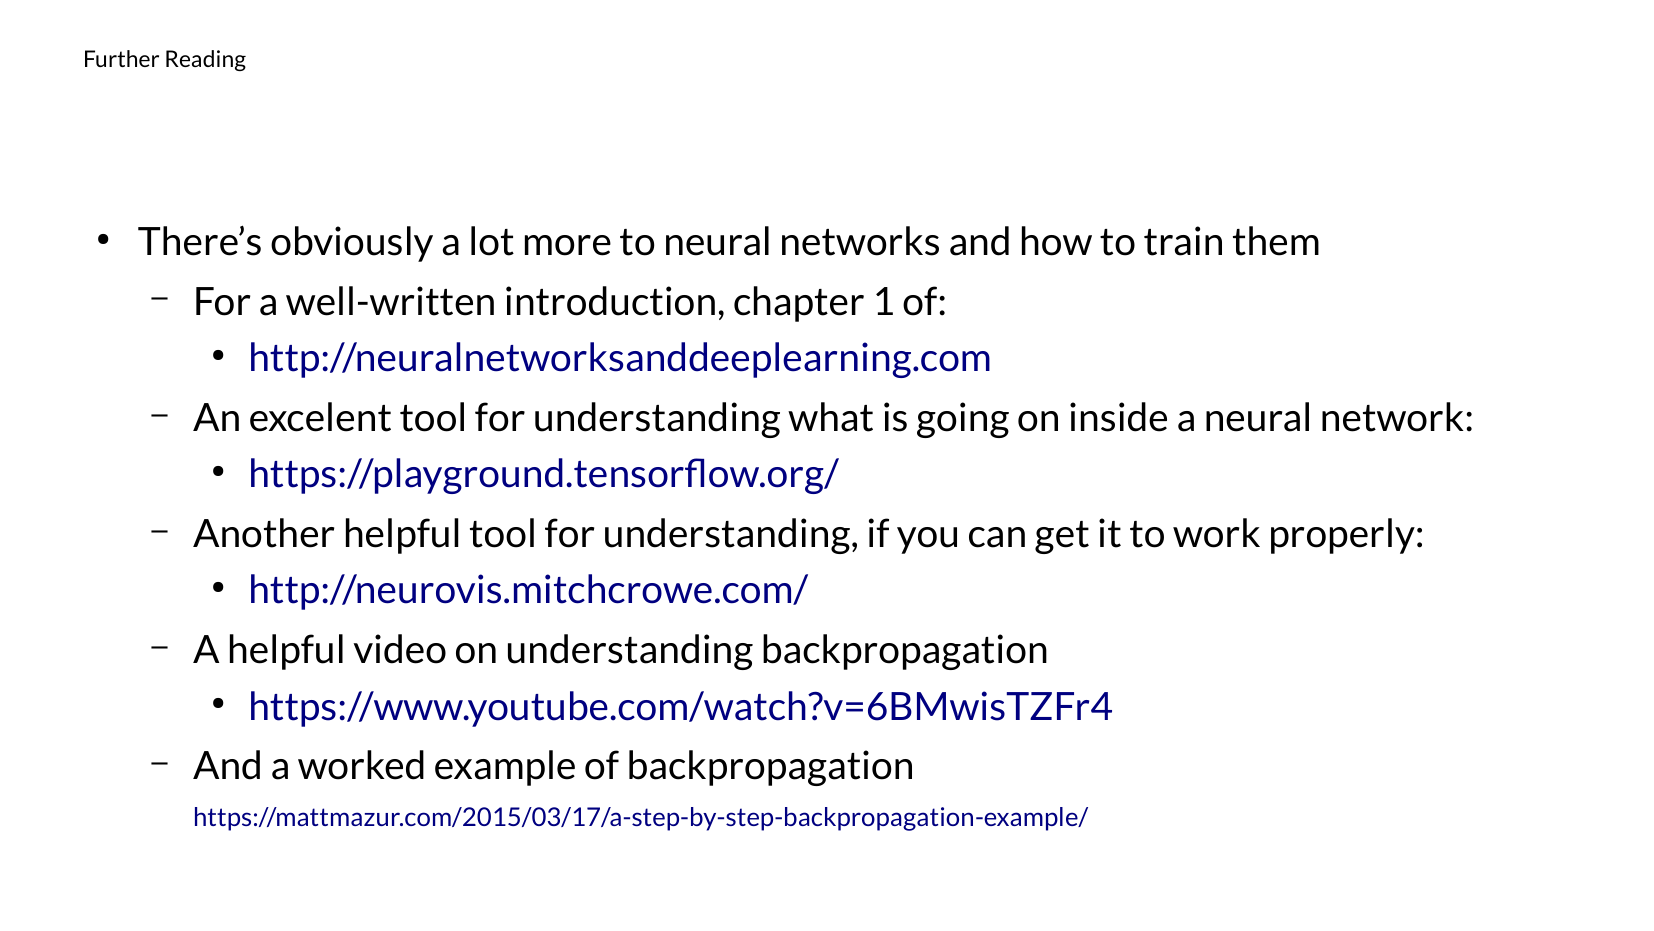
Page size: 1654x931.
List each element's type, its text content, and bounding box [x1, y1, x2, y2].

list There’s obviously a lot more to neural networks and how to train them For a well-written introduction, chapter 1 of: http://neuralnetworksanddeeplearning.com An excelent tool for understanding what is going on inside a neural network: https://playground.tensorflow.org/ Another helpful tool for understanding, if you can get it to work properly: http://neurovis.mitchcrowe.com/ A helpful video on understanding backpropagation https://www.youtube.com/watch?v=6BMwisTZFr4 And a worked example of backpropagation https://mattmazur.com/2015/03/17/a-step-by-step-backpropagation-example/ [82, 217, 1571, 839]
title Further Reading [83, 0, 1571, 119]
